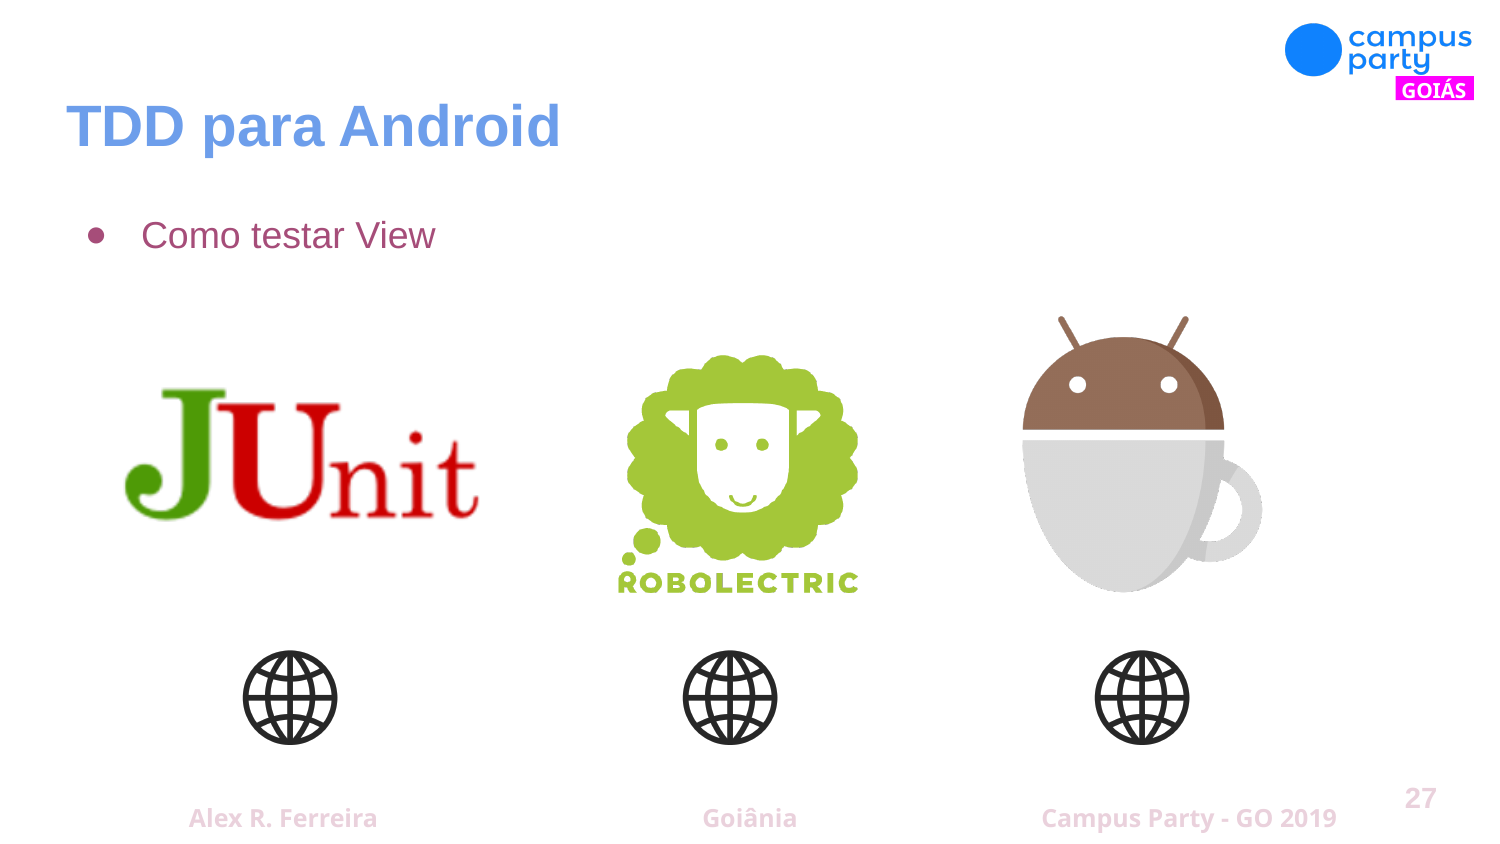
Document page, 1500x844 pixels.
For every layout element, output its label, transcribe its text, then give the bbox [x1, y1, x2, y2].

picture [1022, 315, 1263, 593]
picture [1090, 646, 1194, 750]
list Como testar View [51, 189, 1449, 750]
title TDD para Android [51, 72, 1449, 167]
picture [616, 352, 858, 593]
picture [113, 343, 492, 556]
picture [238, 646, 342, 750]
picture [1280, 18, 1477, 80]
picture [678, 646, 782, 750]
slide_number <número> [1389, 764, 1480, 830]
